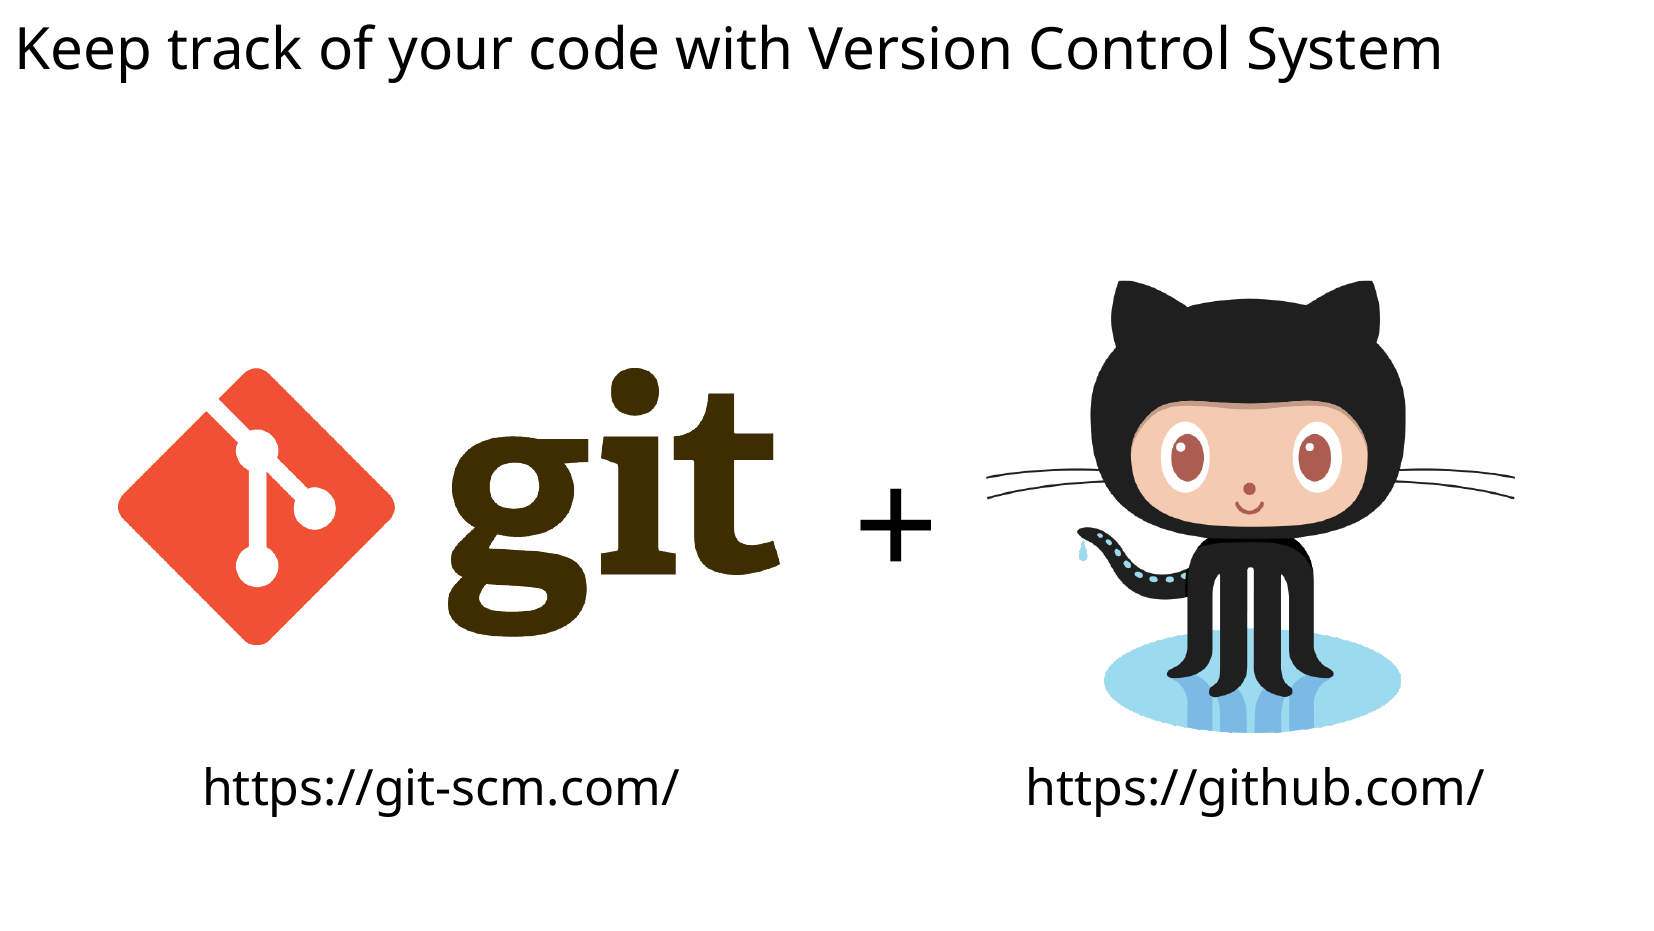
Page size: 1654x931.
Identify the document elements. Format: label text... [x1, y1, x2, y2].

text_box https://git-scm.com/ [187, 744, 711, 815]
picture [118, 368, 780, 645]
text_box + [838, 411, 954, 602]
text_box Keep track of your code with Version Control System [0, 0, 1437, 103]
text_box https://github.com/ [1010, 744, 1492, 815]
picture [968, 271, 1534, 742]
